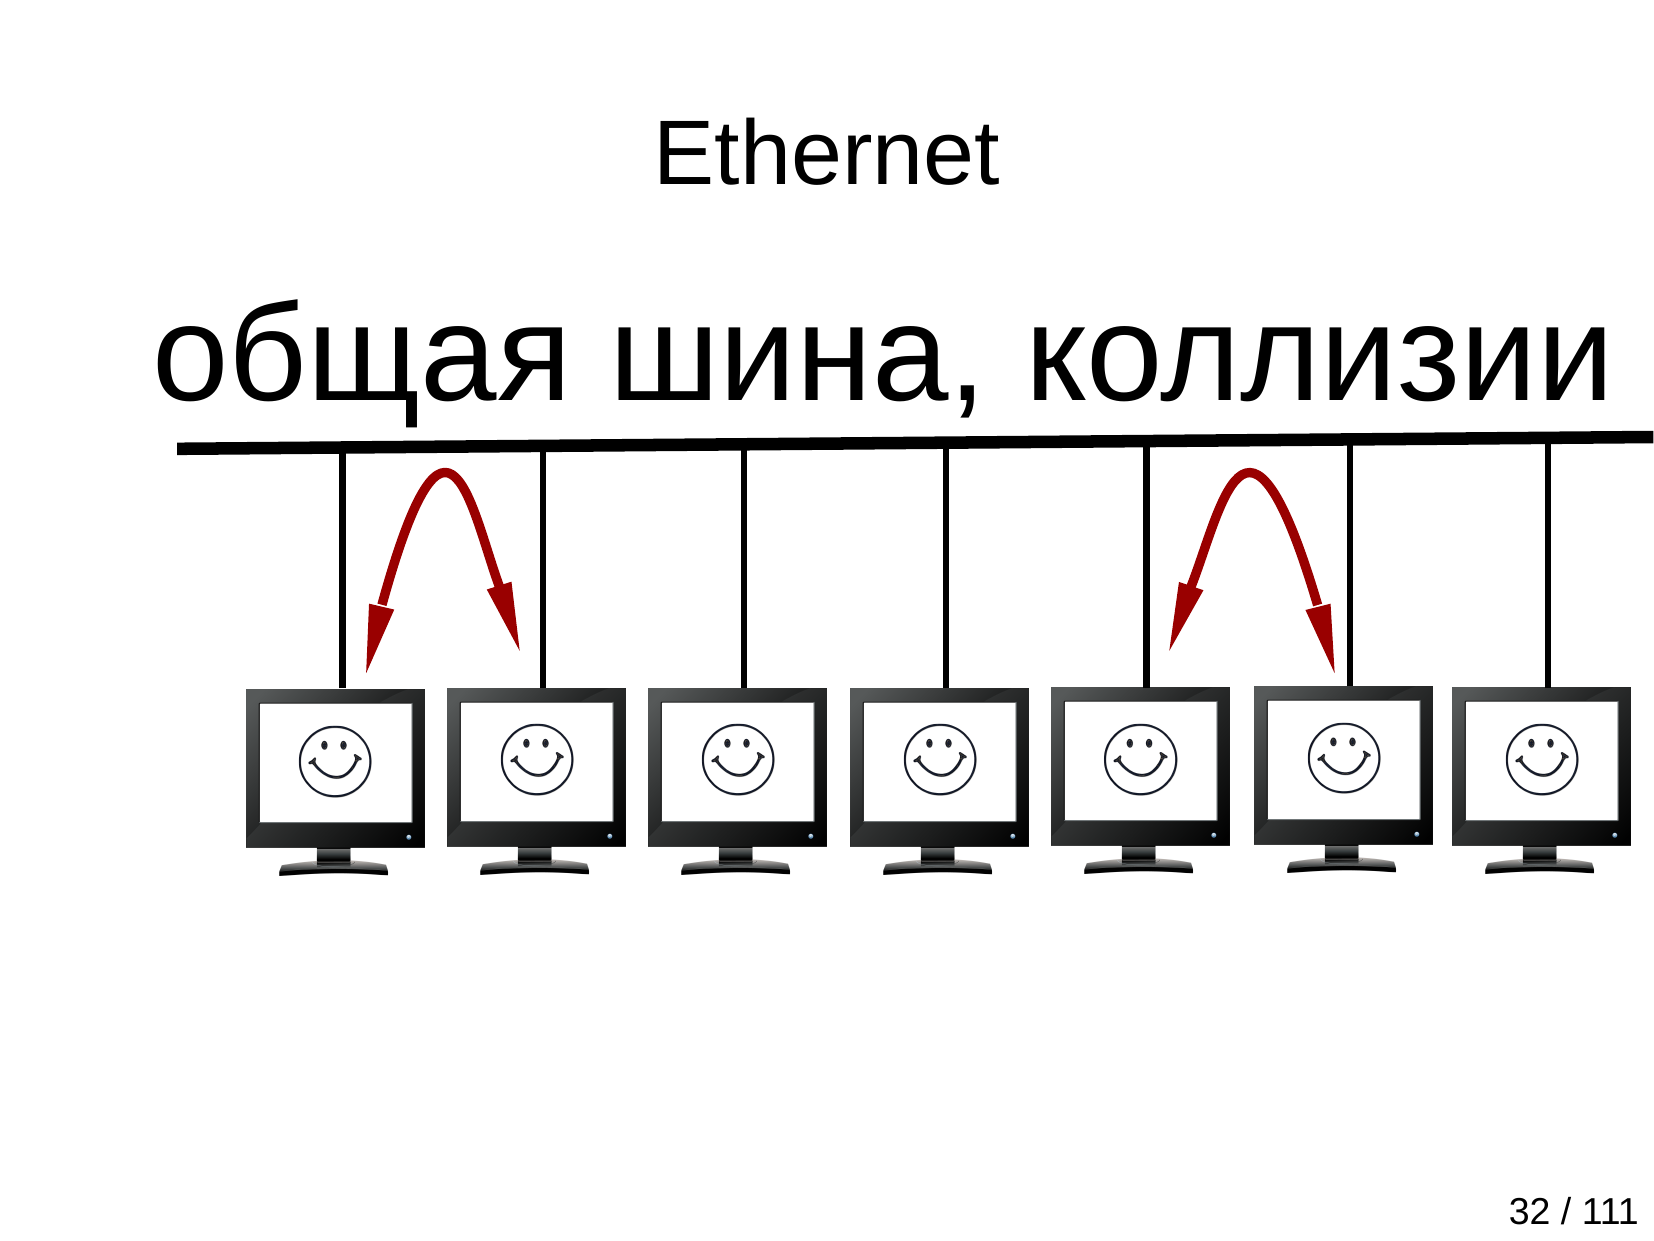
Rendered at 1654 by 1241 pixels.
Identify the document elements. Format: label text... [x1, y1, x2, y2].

text_box общая шина, коллизии [137, 268, 1630, 438]
text_box [877, 704, 997, 794]
picture [246, 689, 425, 876]
title Ethernet [82, 49, 1571, 257]
picture [1452, 687, 1631, 875]
text_box [475, 704, 594, 794]
text_box [1078, 703, 1198, 794]
text_box [1480, 703, 1599, 794]
text_box [676, 704, 795, 794]
text_box [1281, 702, 1401, 792]
picture [1051, 687, 1230, 875]
picture [648, 688, 827, 875]
text_box [273, 705, 393, 795]
picture [447, 688, 626, 875]
picture [1254, 686, 1433, 873]
text_box <number> / 111 [1380, 1183, 1654, 1241]
picture [850, 688, 1029, 875]
